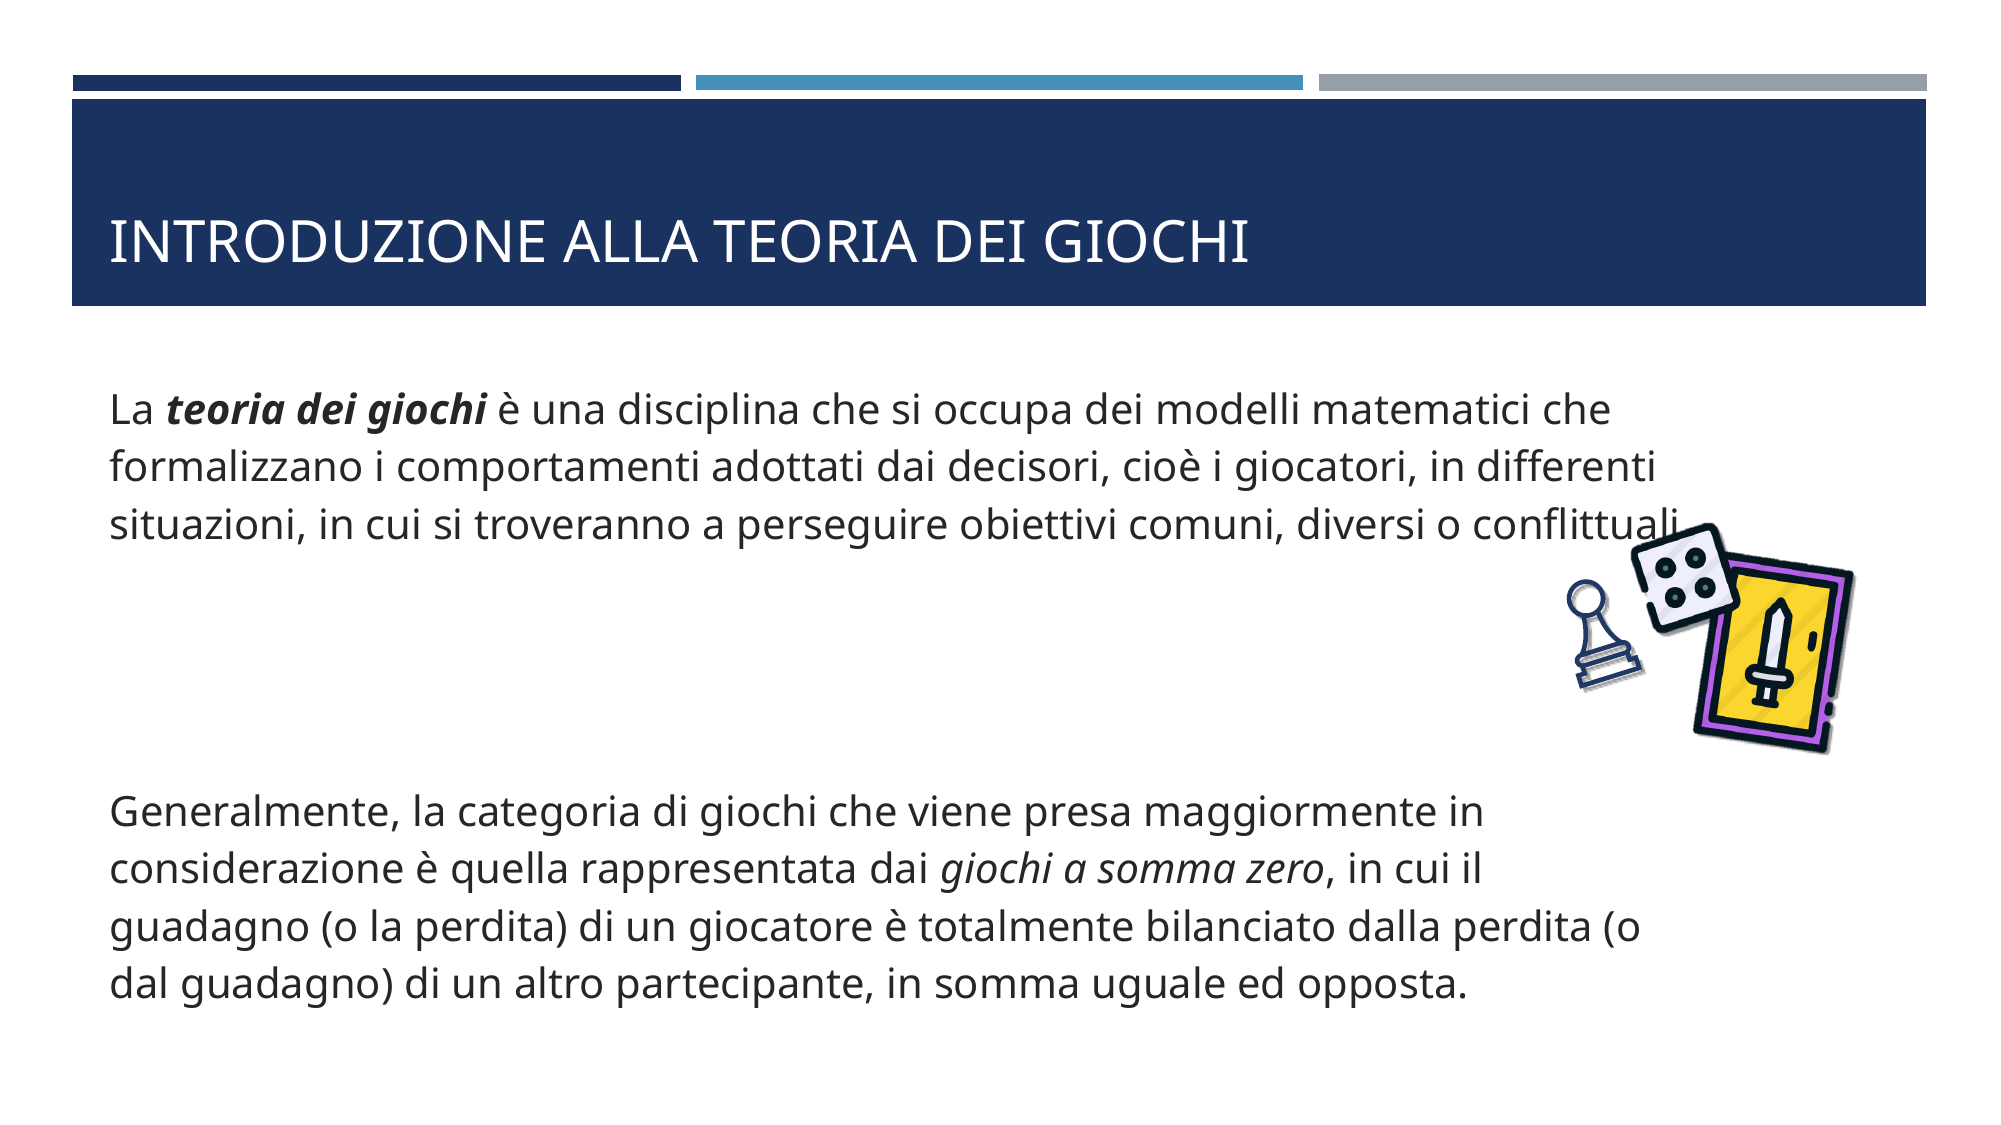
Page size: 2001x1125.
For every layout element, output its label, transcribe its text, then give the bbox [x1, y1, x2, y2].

picture [1501, 490, 1904, 818]
text_box Generalmente, la categoria di giochi che viene presa maggiormente in considerazione è quella rappresentata dai giochi a somma zero, in cui il guadagno (o la perdita) di un giocatore è totalmente bilanciato dalla perdita (o dal guadagno) di un altro partecipante, in somma uguale ed opposta. [94, 769, 1672, 1014]
text_box La teoria dei giochi è una disciplina che si occupa dei modelli matematici che formalizzano i comportamenti adottati dai decisori, cioè i giocatori, in differenti situazioni, in cui si troveranno a perseguire obiettivi comuni, diversi o conflittuali. [94, 367, 1869, 553]
title Introduzione alla teoria dei giochi [94, 119, 1904, 282]
